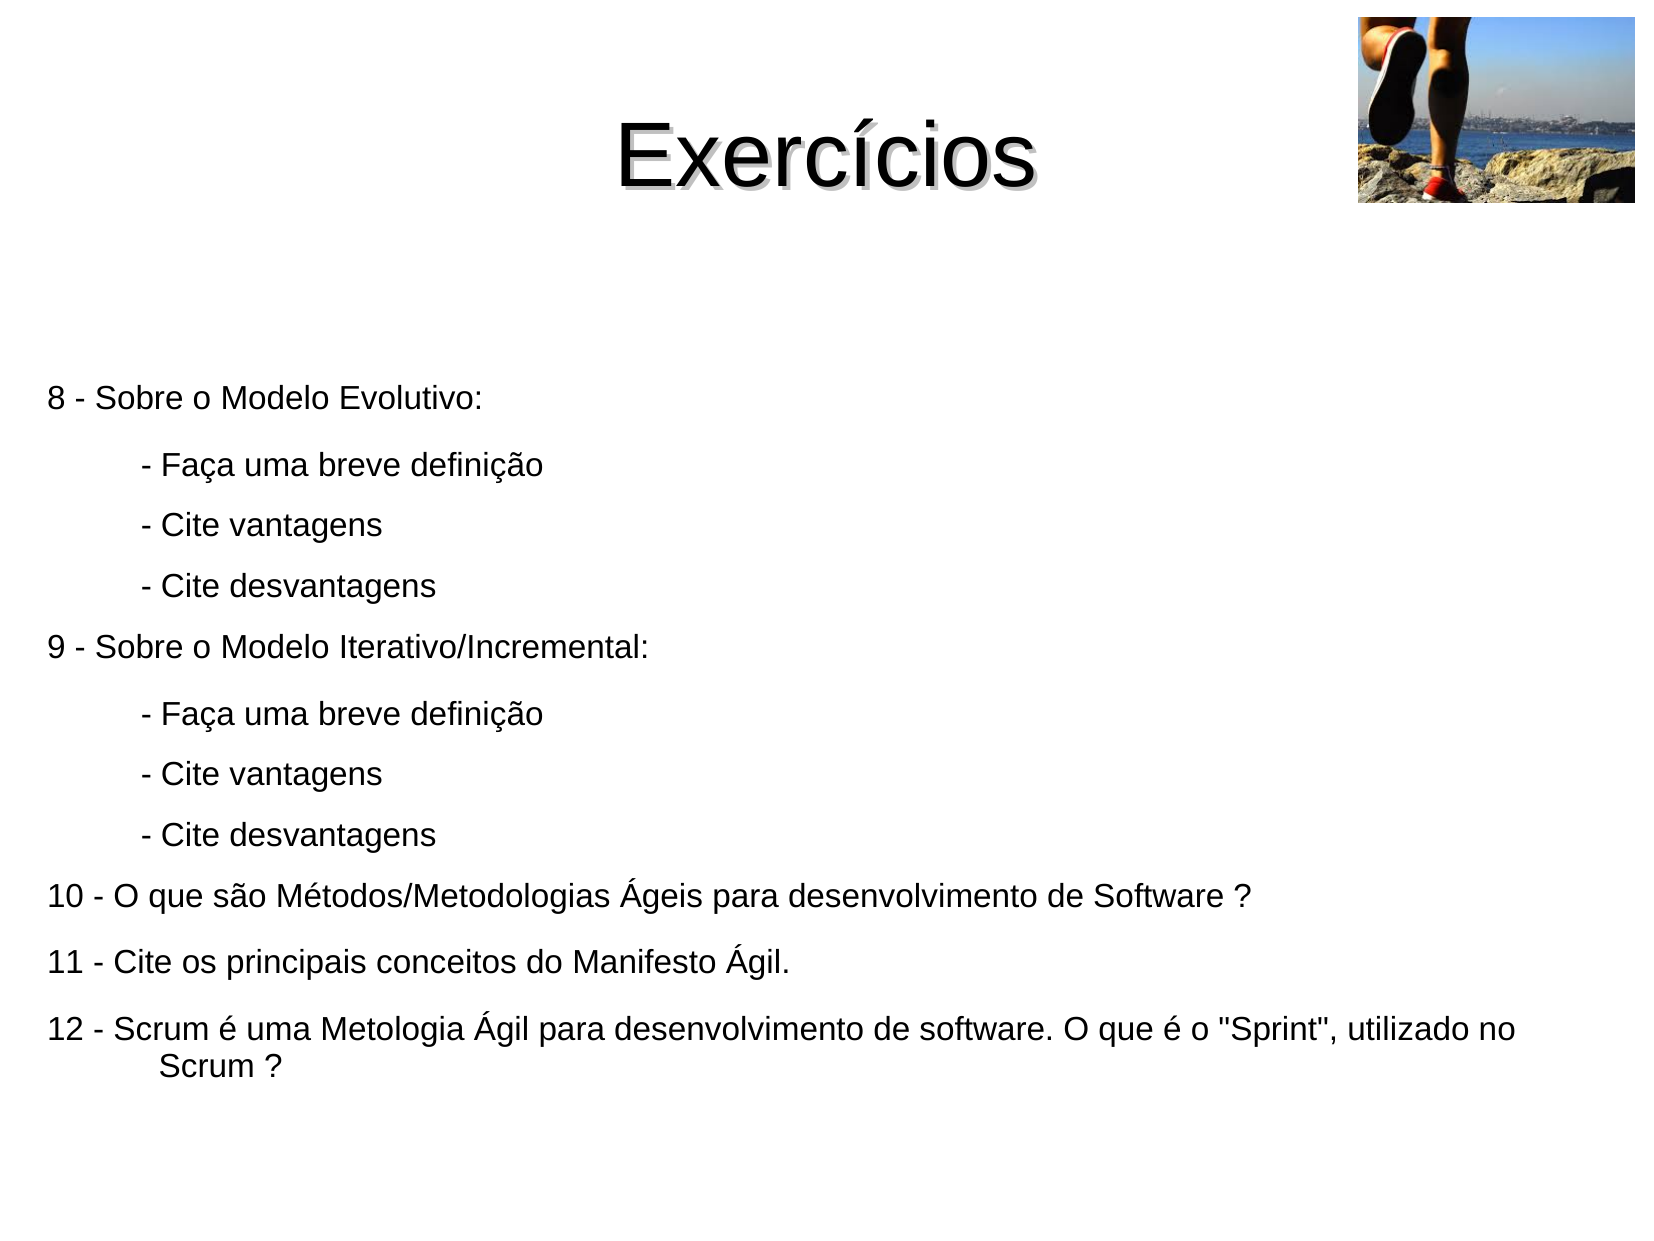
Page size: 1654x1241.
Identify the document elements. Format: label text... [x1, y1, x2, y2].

picture [1358, 17, 1635, 203]
text_box 8 - Sobre o Modelo Evolutivo: - Faça uma breve definição - Cite vantagens - Cite desvantagens 9 - Sobre o Modelo Iterativo/Incremental: - Faça uma breve definição - Cite vantagens - Cite desvantagens 10 - O que são Métodos/Metodologias Ágeis para desenvolvimento de Software ? 11 - Cite os principais conceitos do Manifesto Ágil. 12 - Scrum é uma Metologia Ágil para desenvolvimento de software. O que é o "Sprint", utilizado no Scrum ? [47, 277, 1595, 1188]
title Exercícios [82, 56, 1571, 249]
